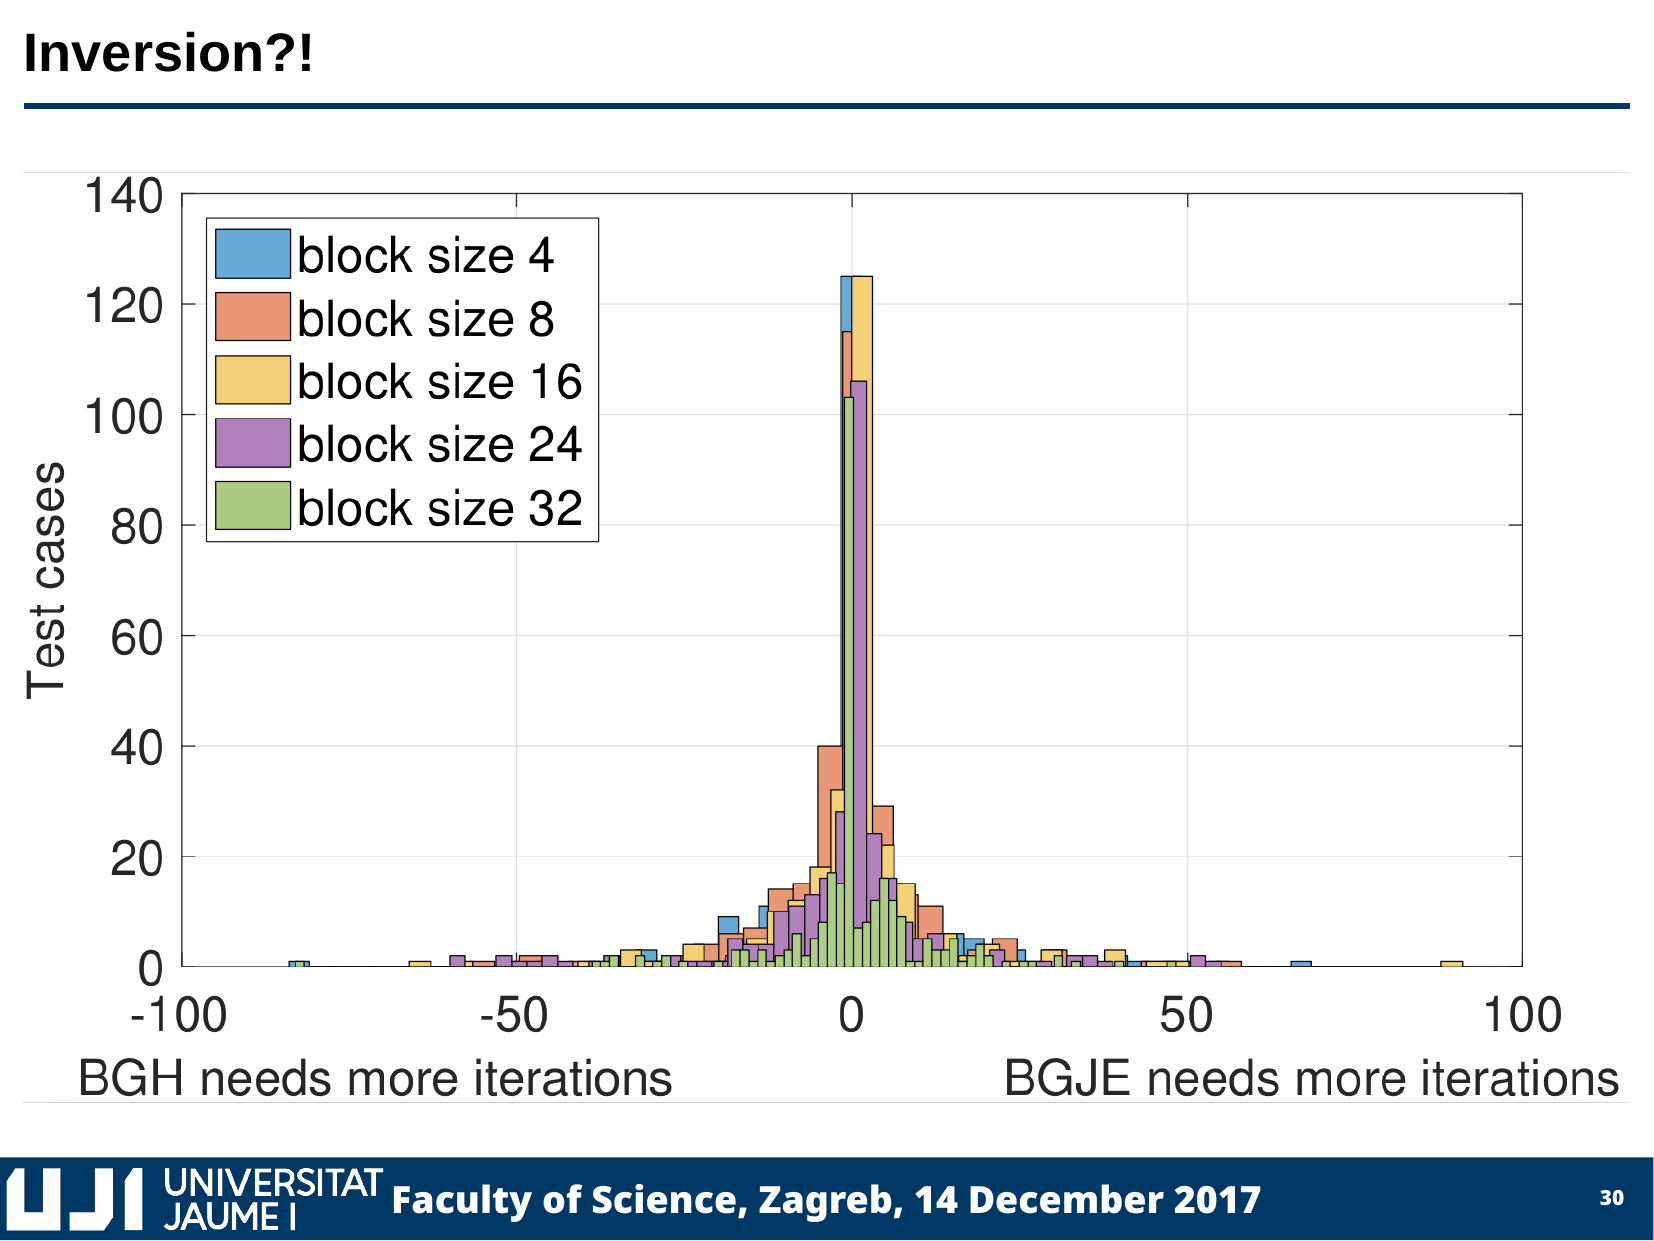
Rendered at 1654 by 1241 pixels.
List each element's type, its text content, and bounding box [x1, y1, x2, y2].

picture [0, 1158, 390, 1241]
title Inversion?! [23, 0, 1630, 107]
picture [23, 141, 1630, 1134]
